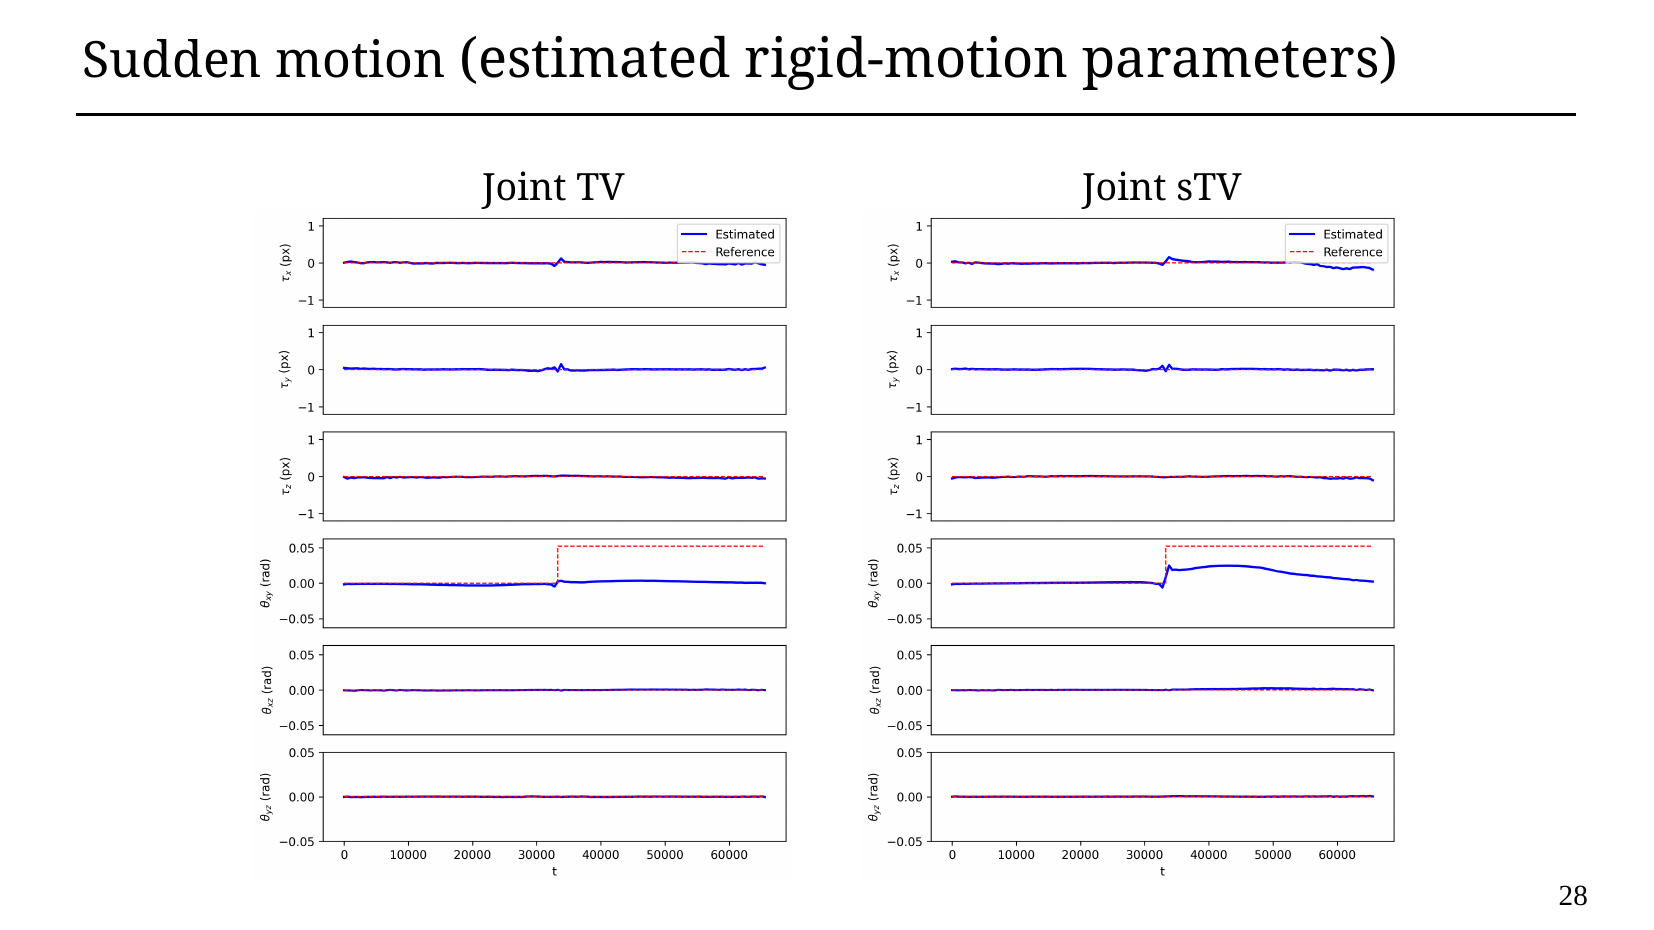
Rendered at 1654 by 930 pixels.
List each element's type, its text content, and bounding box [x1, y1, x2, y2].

text_box Joint sTV [936, 153, 1387, 212]
title Sudden motion (estimated rigid-motion parameters) [82, 7, 1571, 105]
picture [859, 210, 1402, 886]
picture [251, 210, 794, 886]
text_box Joint TV [328, 153, 779, 212]
